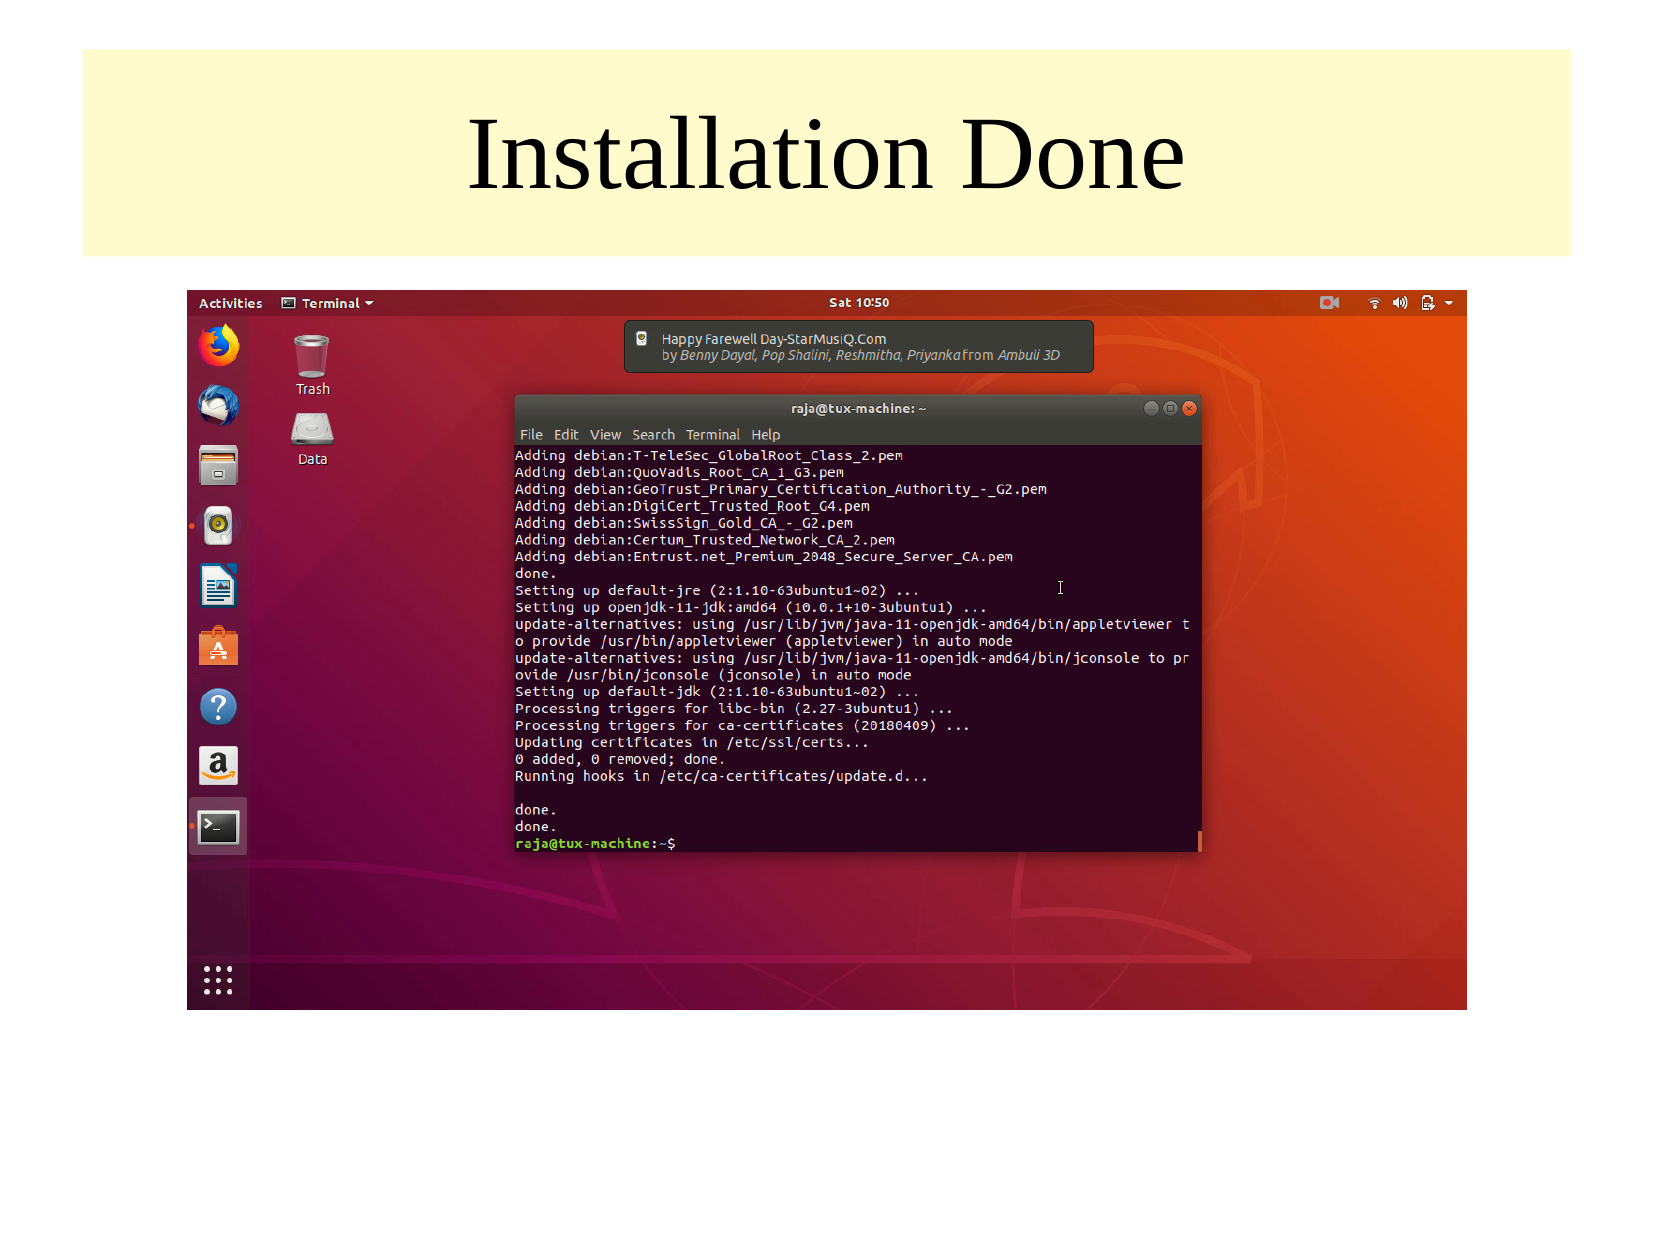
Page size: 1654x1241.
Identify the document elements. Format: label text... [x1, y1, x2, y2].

title Installation Done [82, 49, 1571, 257]
picture [187, 290, 1467, 1010]
